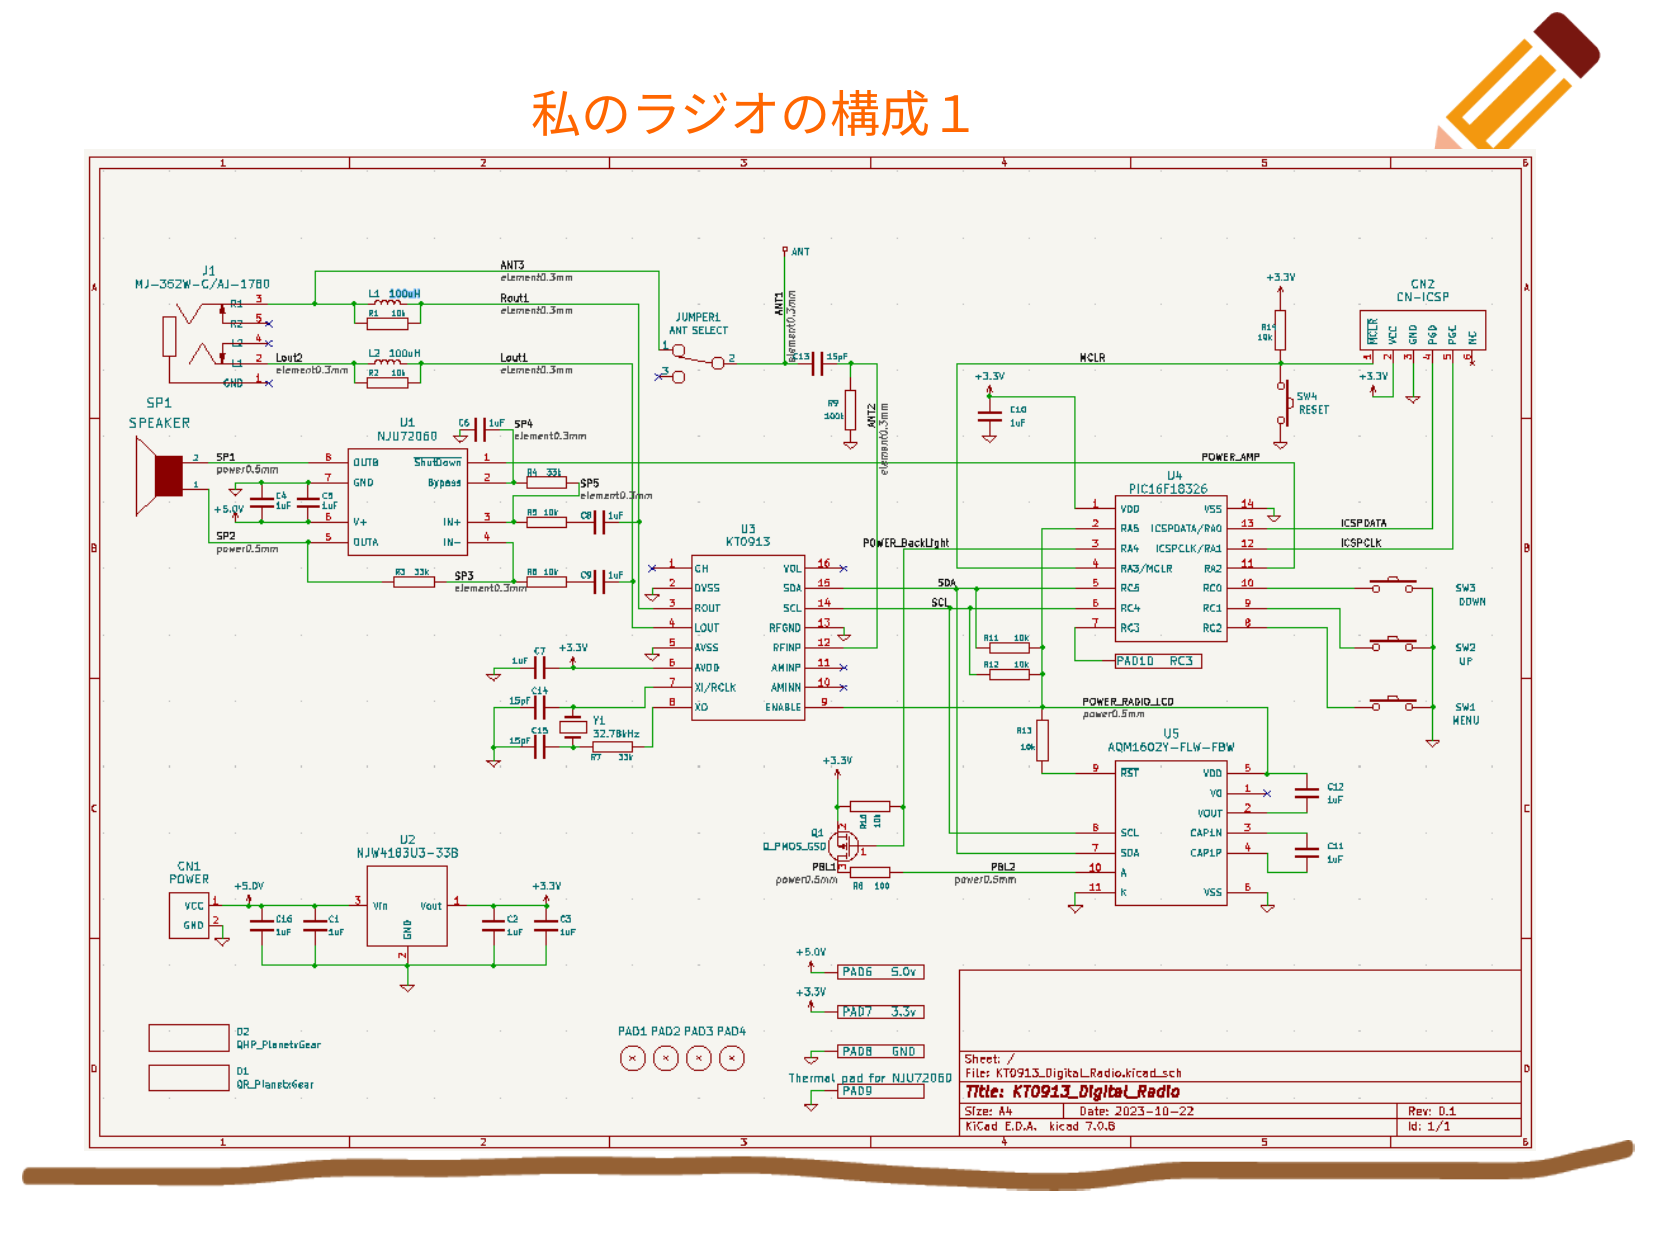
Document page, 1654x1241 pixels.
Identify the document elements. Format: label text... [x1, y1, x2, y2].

picture [22, 12, 1635, 1191]
title 私のラジオの構成１ [82, 49, 1430, 172]
